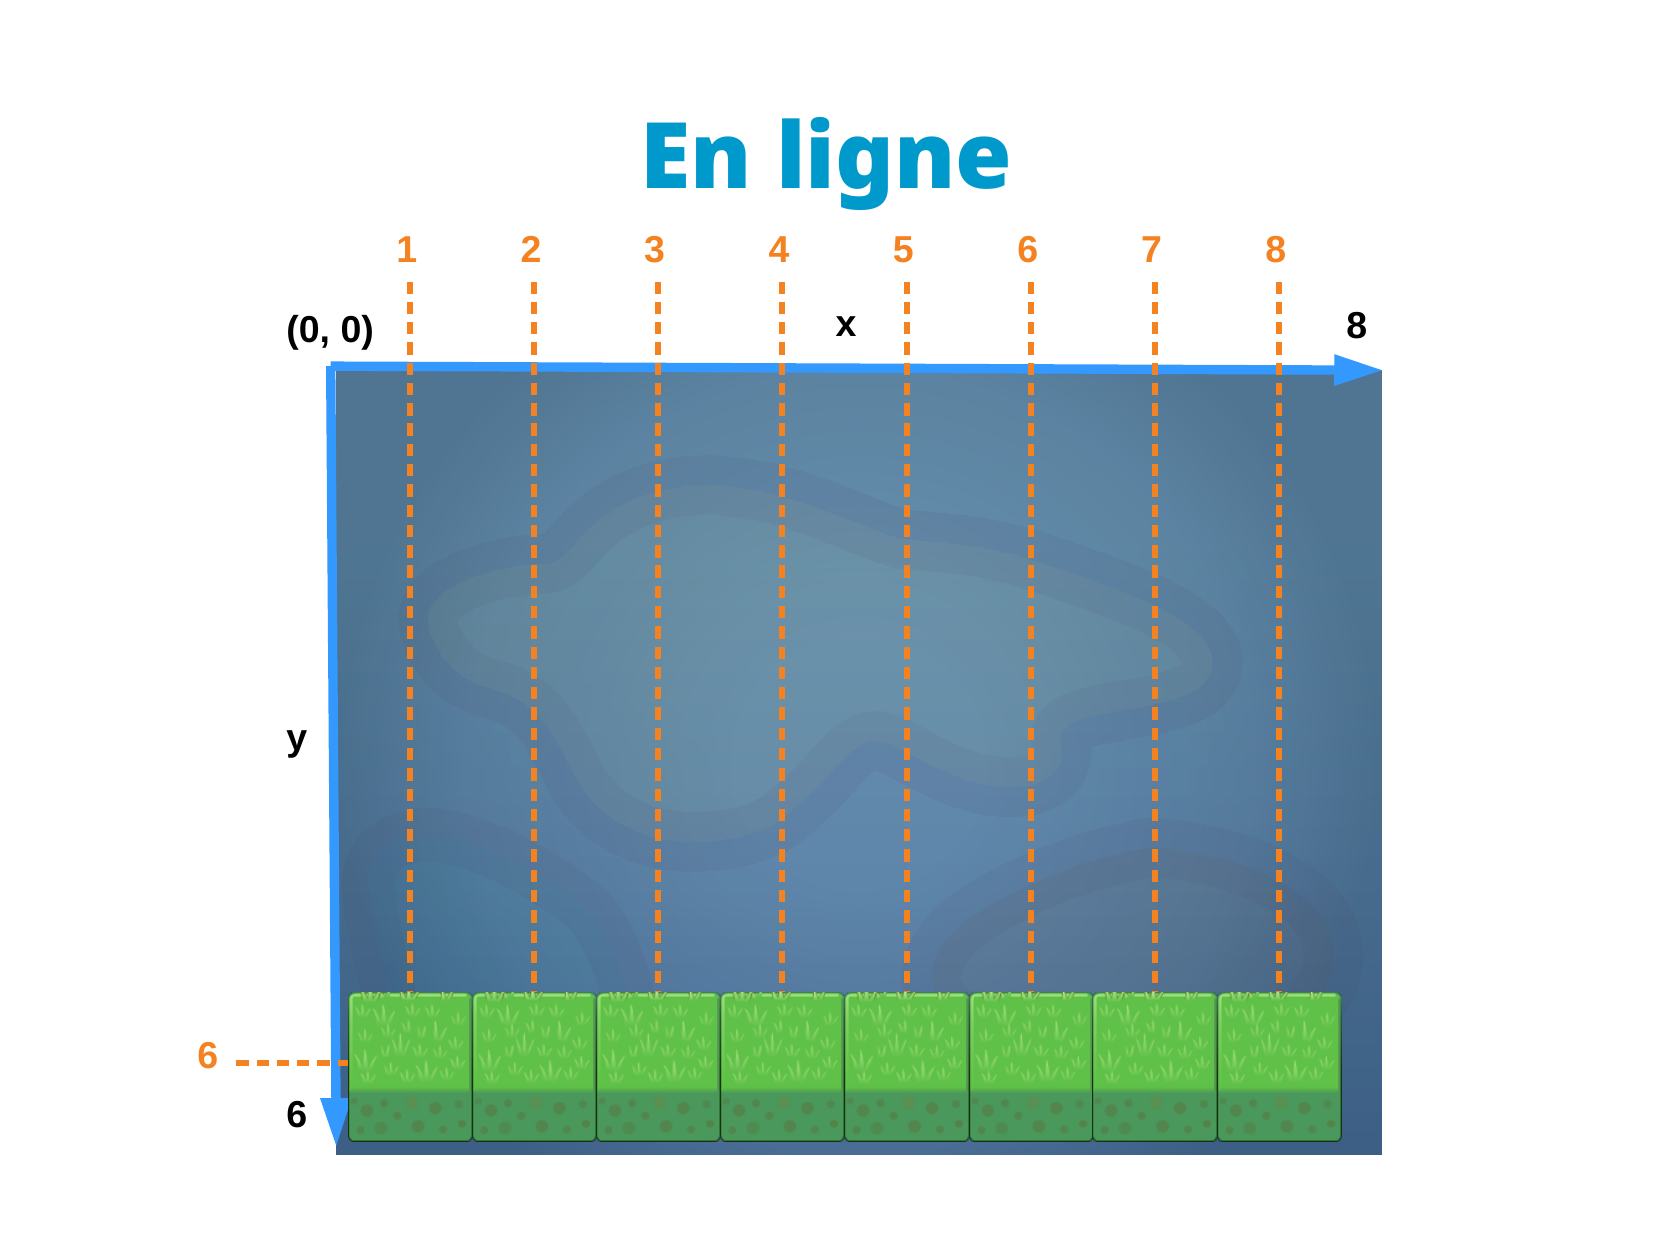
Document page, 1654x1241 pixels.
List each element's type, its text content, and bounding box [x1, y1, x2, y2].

text_box x [820, 295, 869, 378]
text_box 1 [381, 221, 436, 282]
text_box (0, 0) [271, 301, 390, 361]
text_box 8 [1122, 297, 1382, 355]
text_box 5 [878, 221, 932, 282]
text_box 8 [1250, 221, 1305, 282]
text_box y [271, 708, 319, 792]
picture [336, 371, 1382, 1155]
text_box 6 [182, 1027, 237, 1089]
text_box 3 [629, 221, 684, 282]
text_box 4 [753, 221, 808, 282]
text_box 7 [1126, 221, 1180, 282]
title En ligne [82, 49, 1571, 257]
text_box 2 [505, 221, 560, 282]
text_box 6 [271, 1086, 367, 1146]
text_box 6 [1002, 221, 1057, 282]
